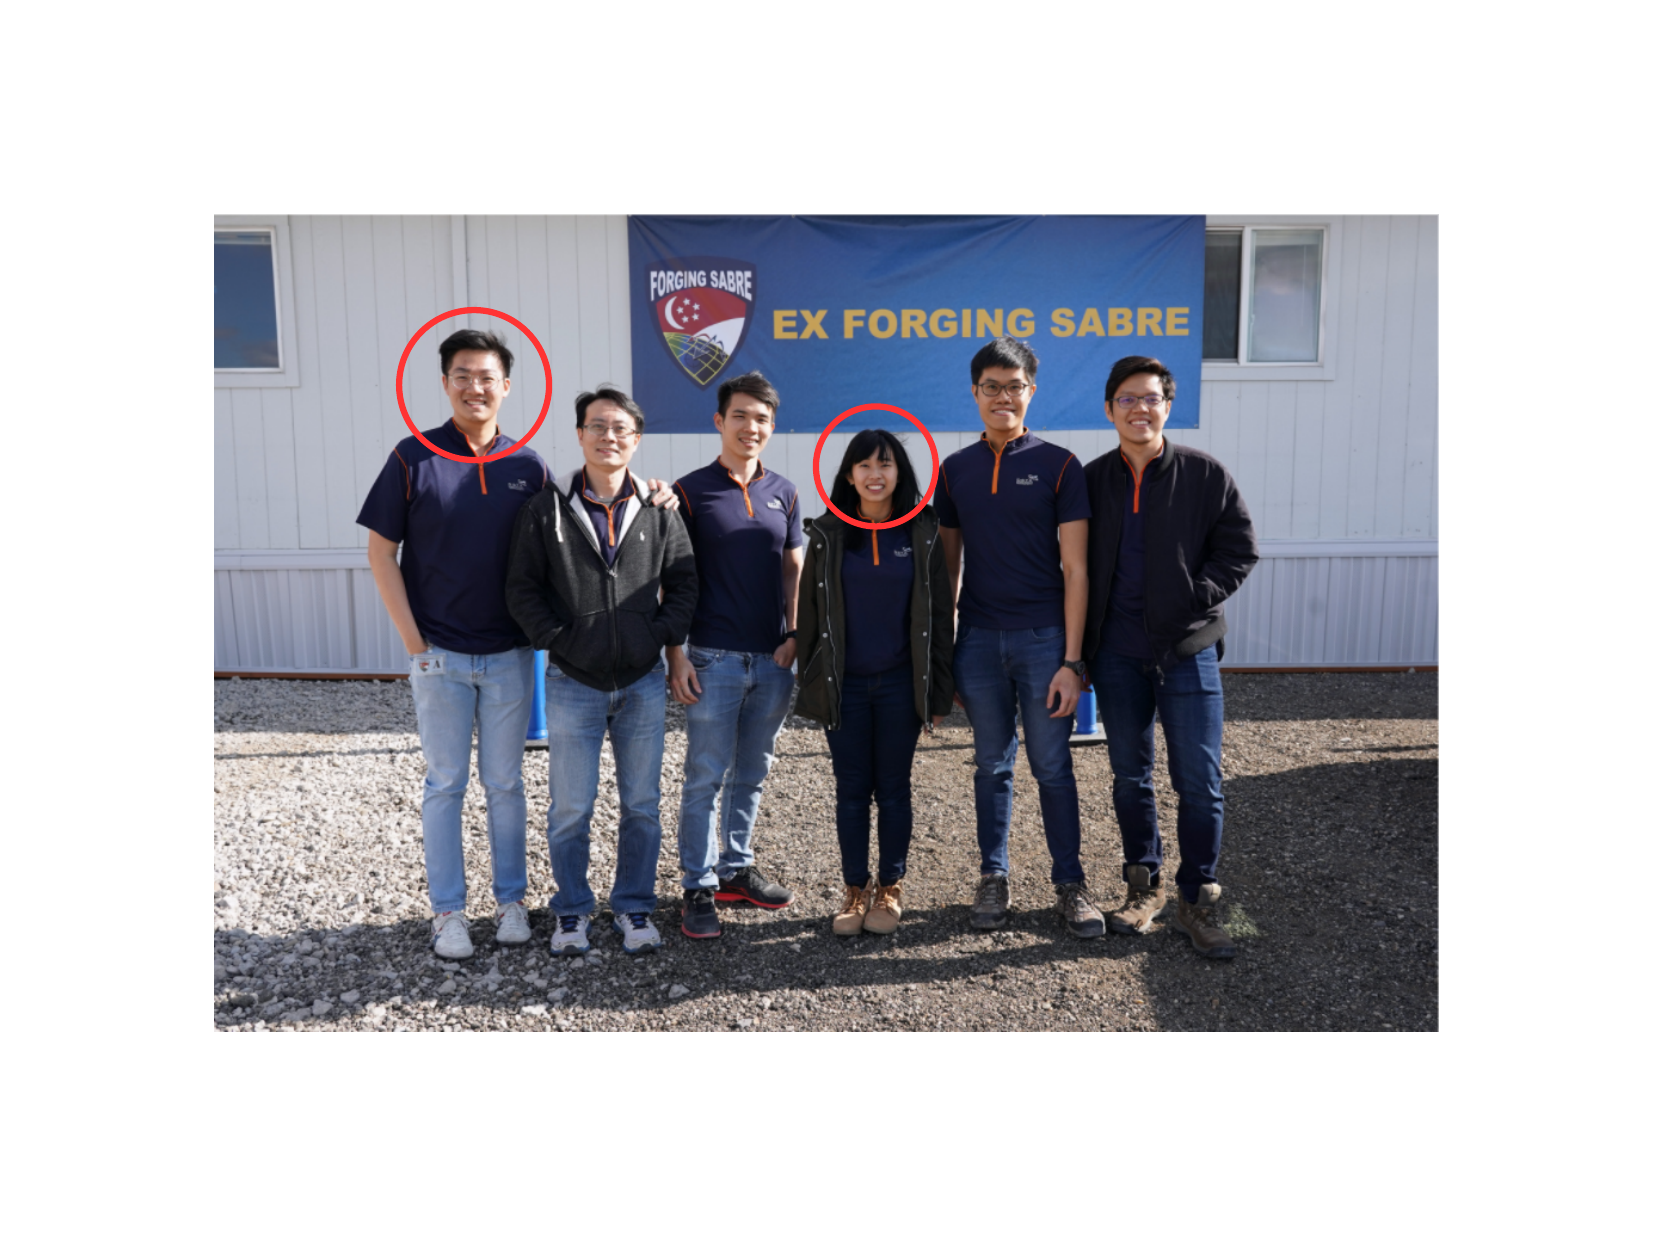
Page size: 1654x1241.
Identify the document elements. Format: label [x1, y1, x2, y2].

picture [214, 213, 1439, 1032]
text_box [399, 310, 550, 461]
text_box [815, 406, 936, 527]
